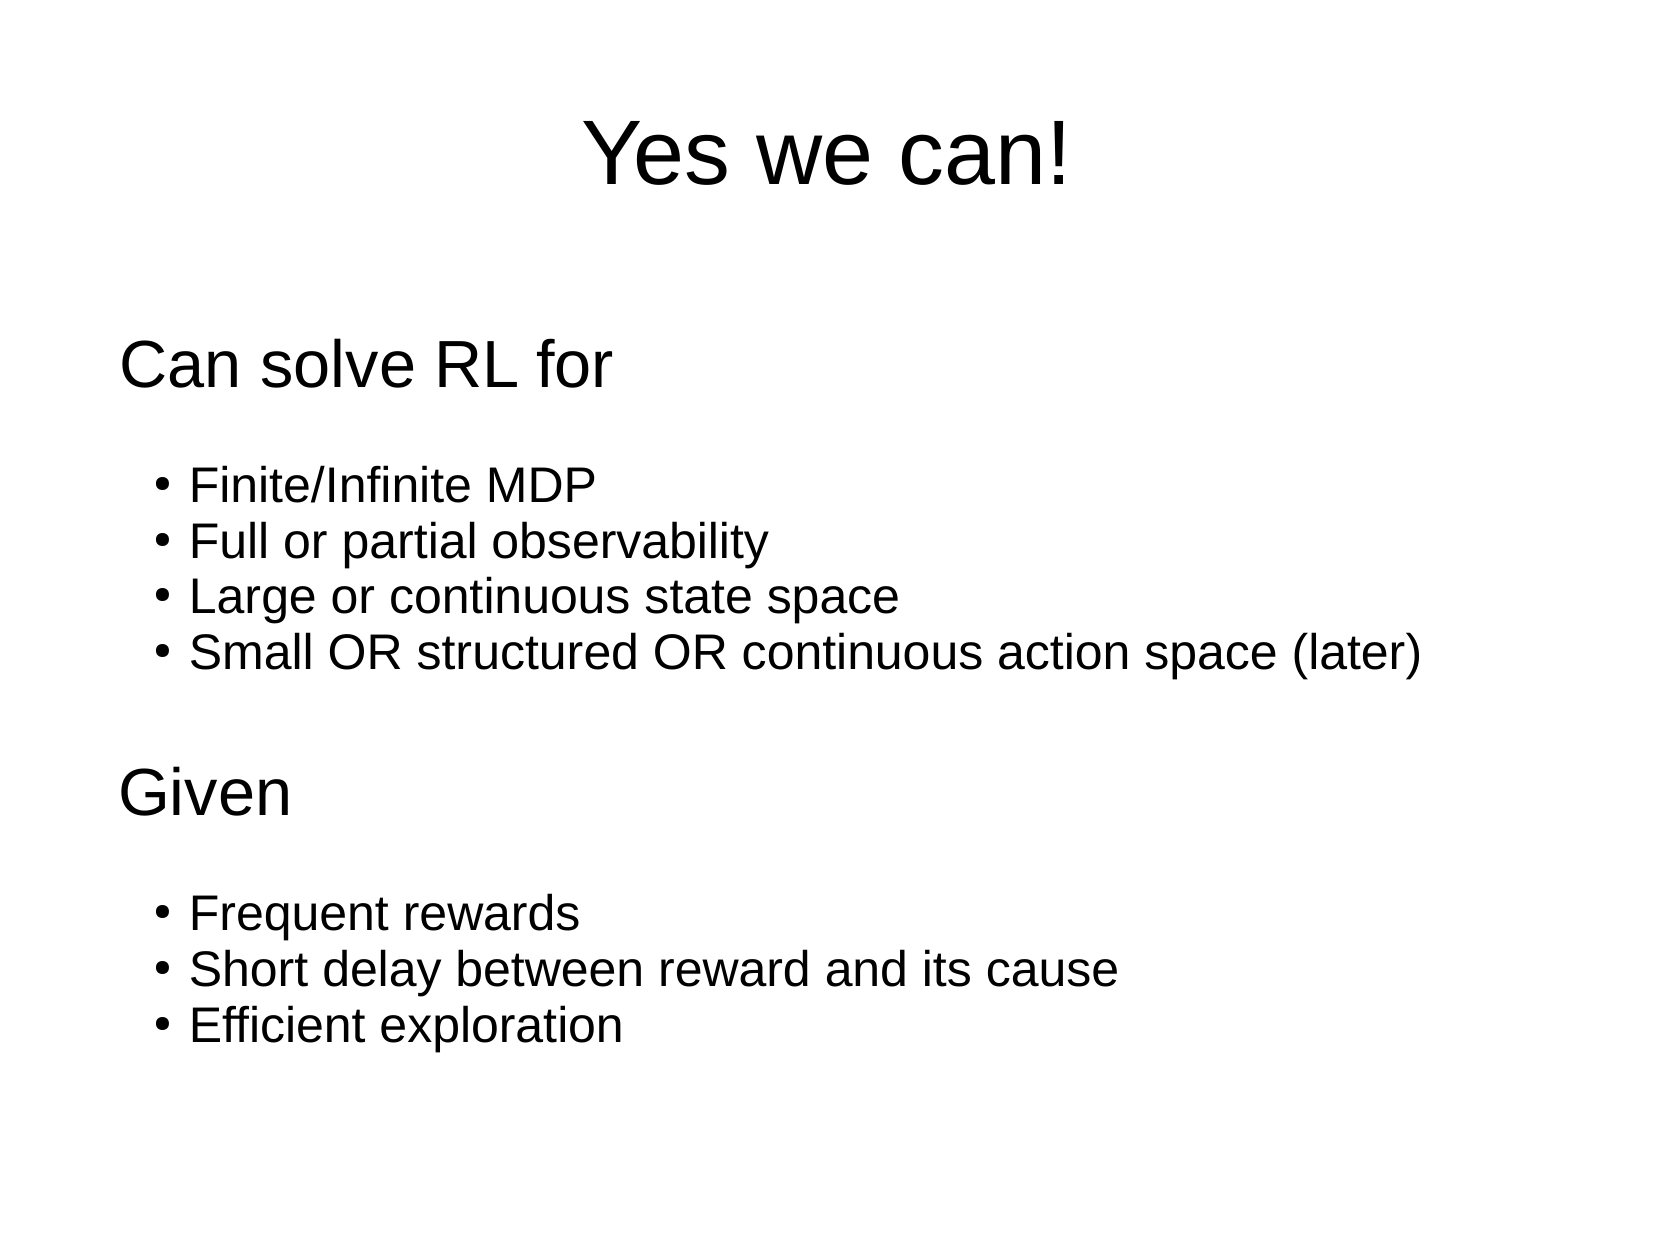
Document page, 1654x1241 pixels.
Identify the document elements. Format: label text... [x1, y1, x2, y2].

title Yes we can! [82, 49, 1571, 257]
subtitle Can solve RL for Finite/Infinite MDP Full or partial observability Large or continuous state space Small OR structured OR continuous action space (later) Given Frequent rewards Short delay between reward and its cause Efficient exploration [82, 268, 1571, 1056]
